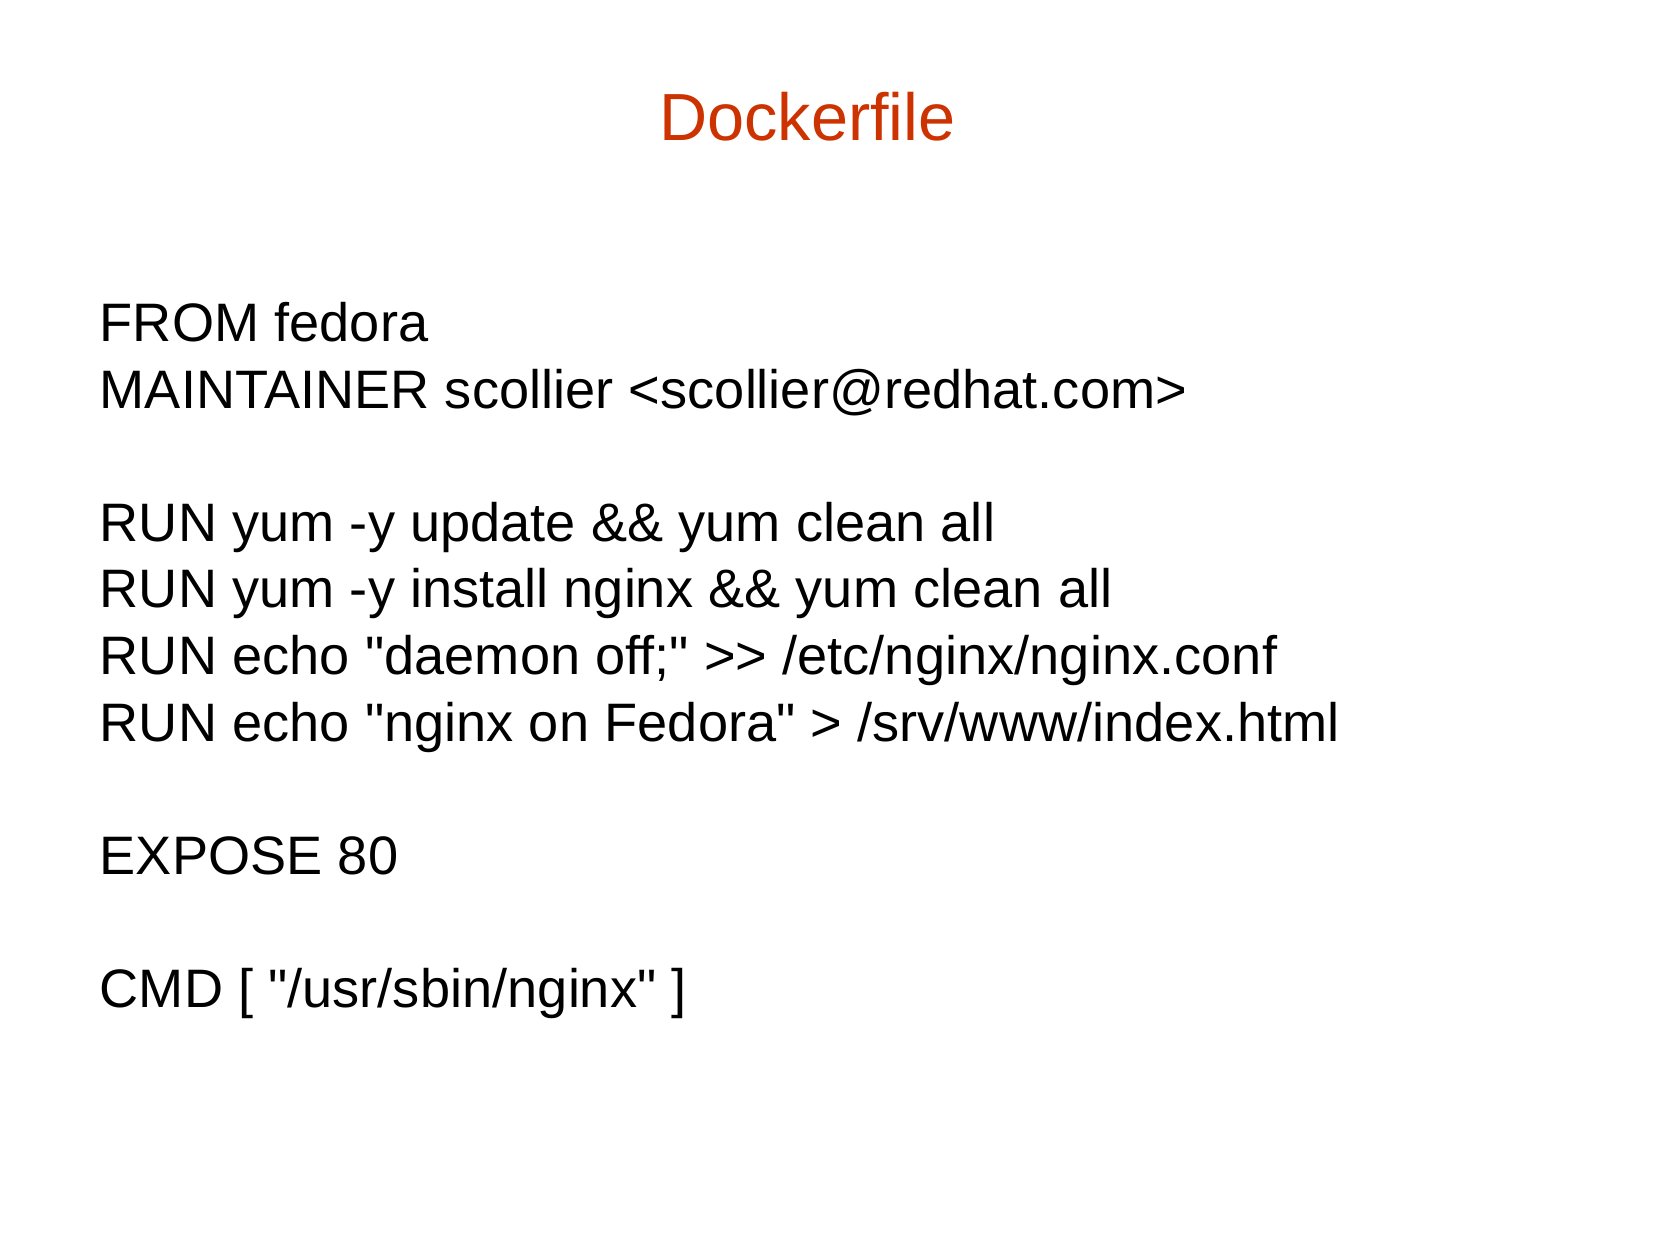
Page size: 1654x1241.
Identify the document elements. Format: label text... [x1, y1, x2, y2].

text_box Dockerfile [644, 72, 1010, 166]
text_box FROM fedora MAINTAINER scollier <scollier@redhat.com> RUN yum -y update && yum clean all RUN yum -y install nginx && yum clean all RUN echo "daemon off;" >> /etc/nginx/nginx.conf RUN echo "nginx on Fedora" > /srv/www/index.html EXPOSE 80 CMD [ "/usr/sbin/nginx" ] [85, 285, 1526, 1054]
